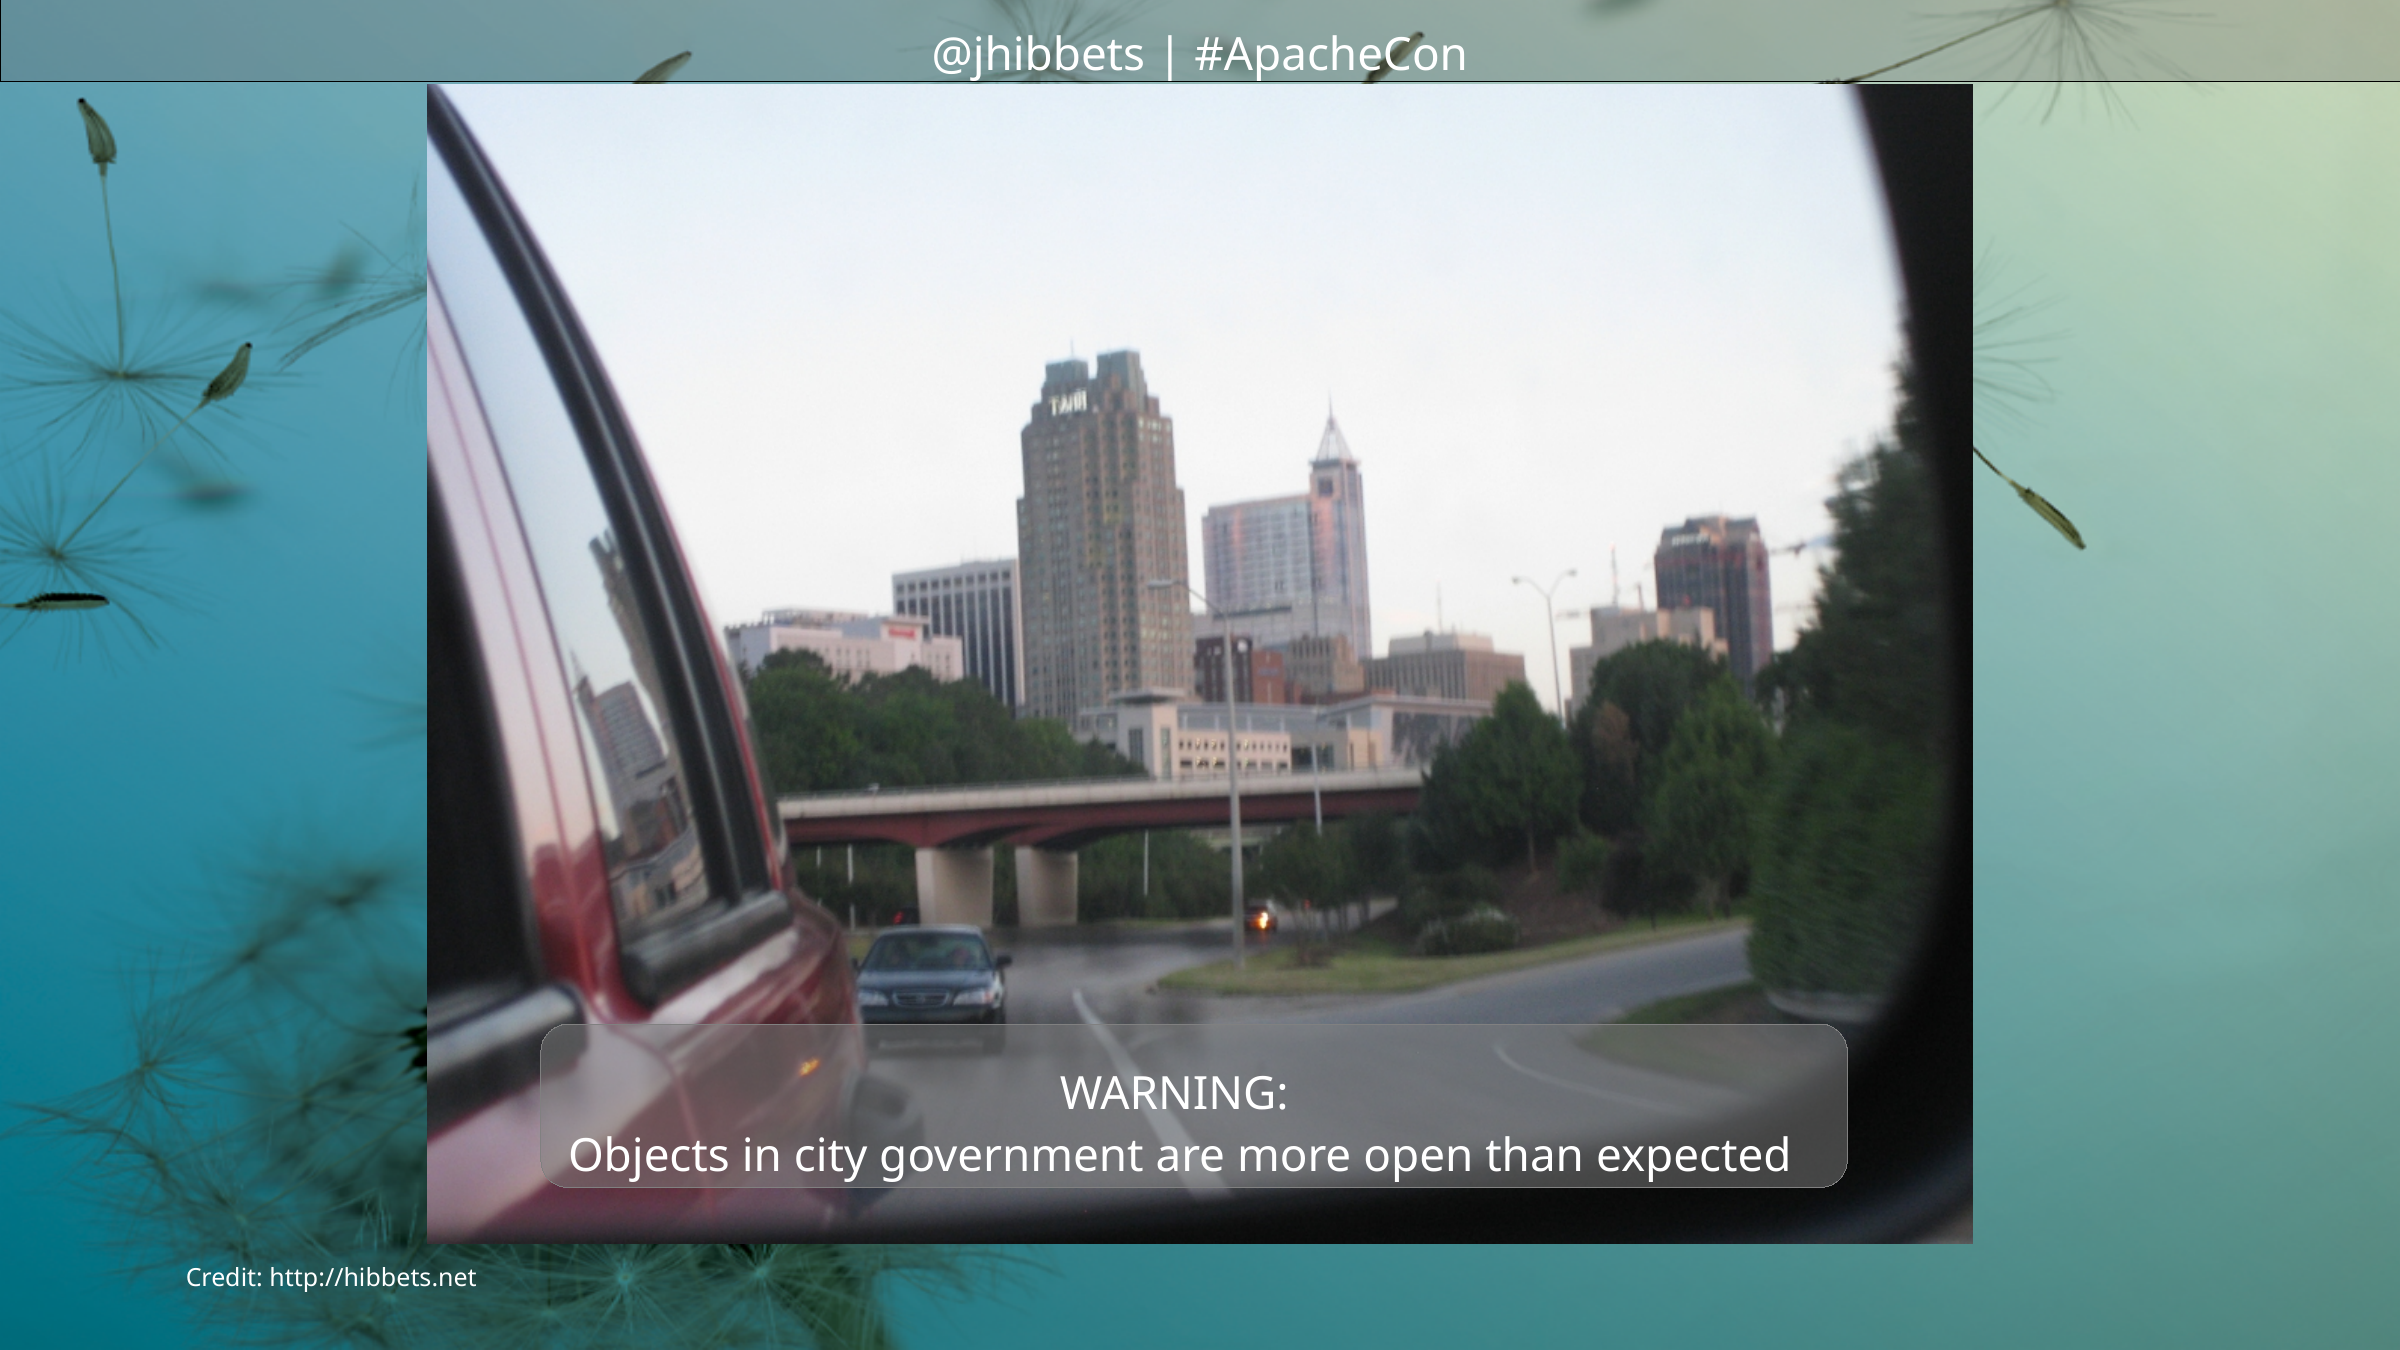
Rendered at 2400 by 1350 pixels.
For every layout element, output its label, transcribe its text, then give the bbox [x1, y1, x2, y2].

picture [0, 82, 2400, 1350]
text_box WARNING: Objects in city government are more open than expected [553, 1052, 1860, 1181]
text_box [540, 1024, 1848, 1188]
text_box Credit: http://hibbets.net [171, 1252, 645, 1299]
